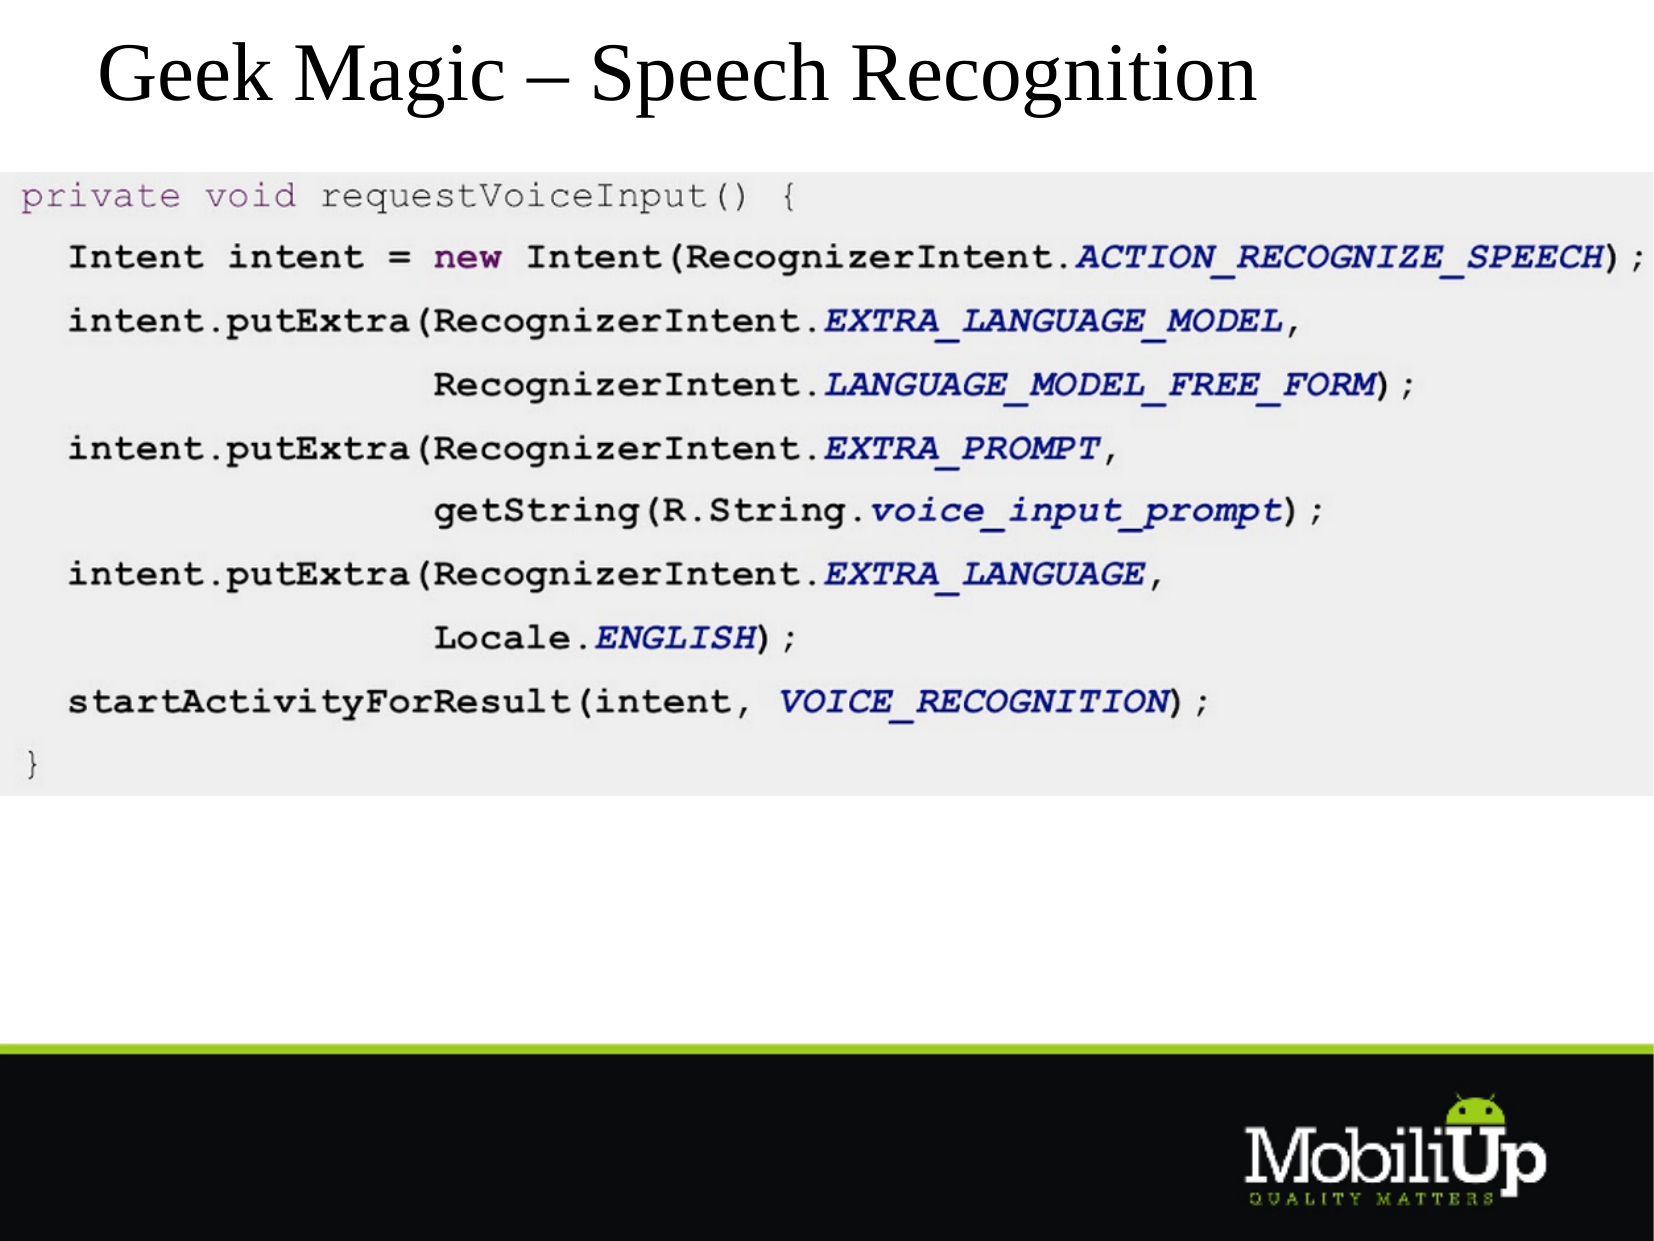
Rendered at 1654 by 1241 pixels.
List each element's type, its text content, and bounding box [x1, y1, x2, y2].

title Geek Magic – Speech Recognition [82, 9, 1571, 125]
picture [0, 0, 1654, 1241]
